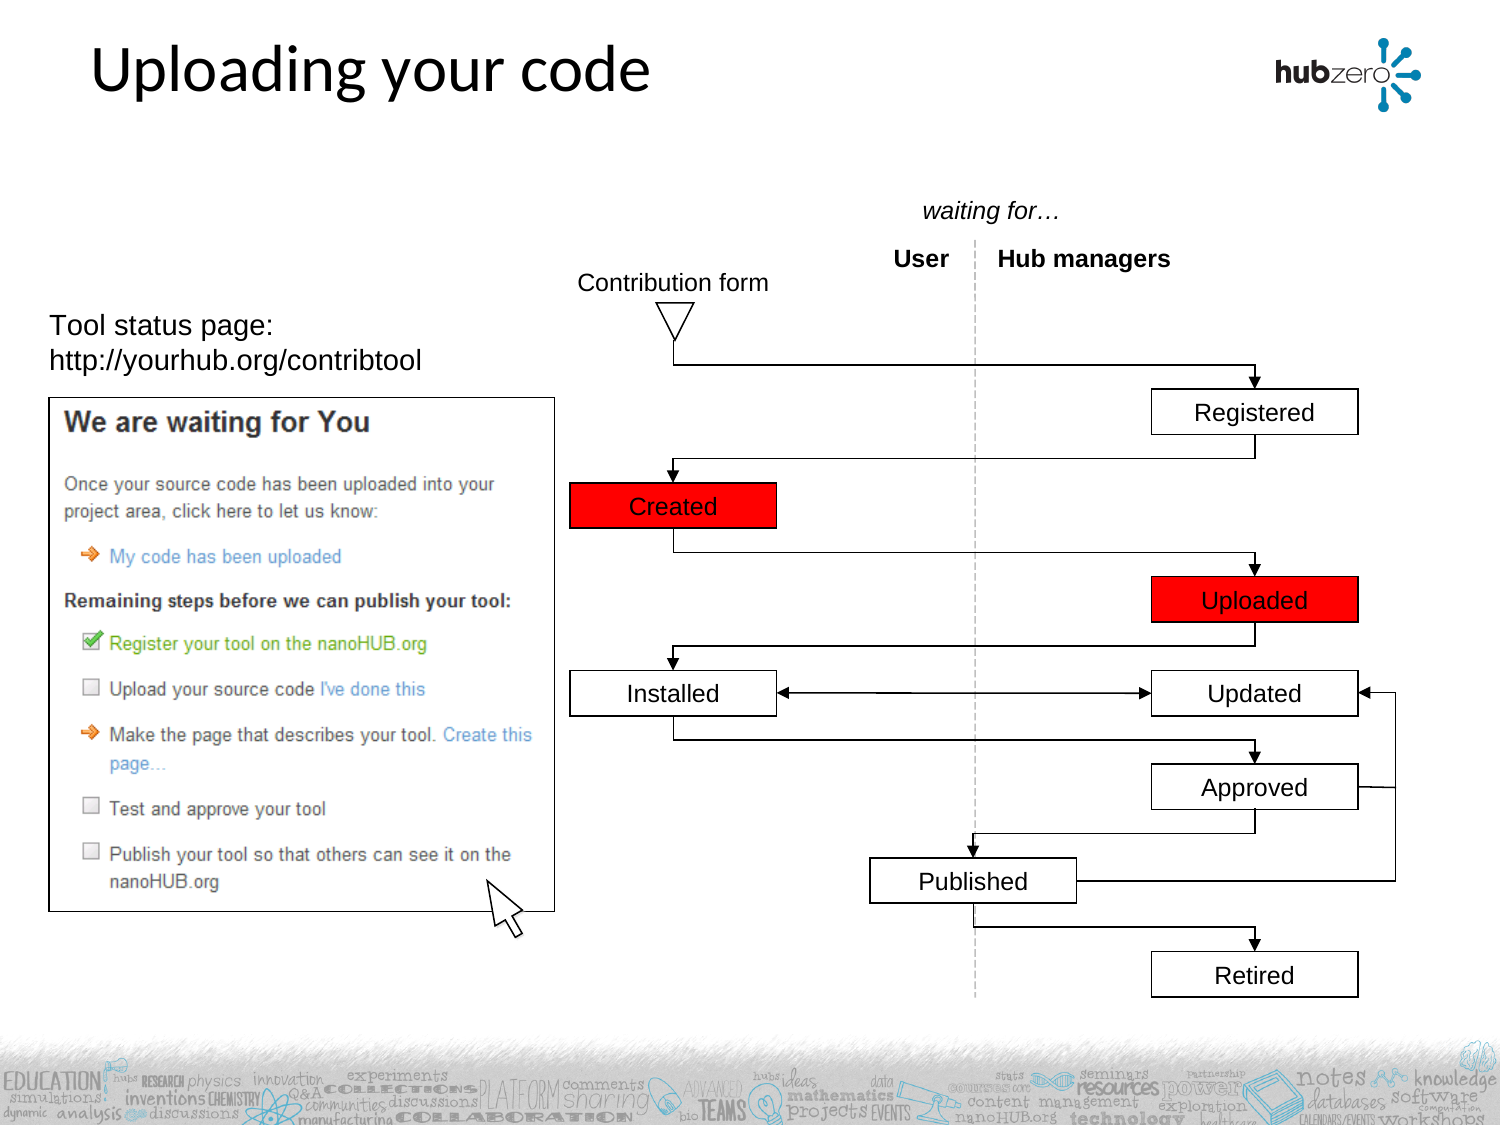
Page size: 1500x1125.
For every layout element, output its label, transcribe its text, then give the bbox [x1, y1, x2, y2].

text_box Updated [1151, 670, 1358, 716]
text_box Hub managers [982, 234, 1221, 291]
picture [50, 398, 554, 911]
picture [1272, 35, 1424, 115]
text_box [487, 880, 523, 938]
text_box Contribution form [507, 259, 840, 316]
text_box User [814, 234, 965, 291]
text_box Uploaded [1151, 576, 1358, 622]
text_box Uploading your code [75, 12, 1249, 118]
picture [0, 1034, 1500, 1125]
text_box Registered [1151, 389, 1358, 435]
text_box Created [570, 482, 777, 529]
text_box Published [870, 857, 1077, 904]
text_box Tool status page: http://yourhub.org/contribtool [34, 298, 438, 385]
text_box Approved [1151, 764, 1358, 810]
text_box waiting for… [832, 187, 1152, 244]
text_box Retired [1151, 951, 1358, 997]
text_box Installed [570, 670, 777, 716]
